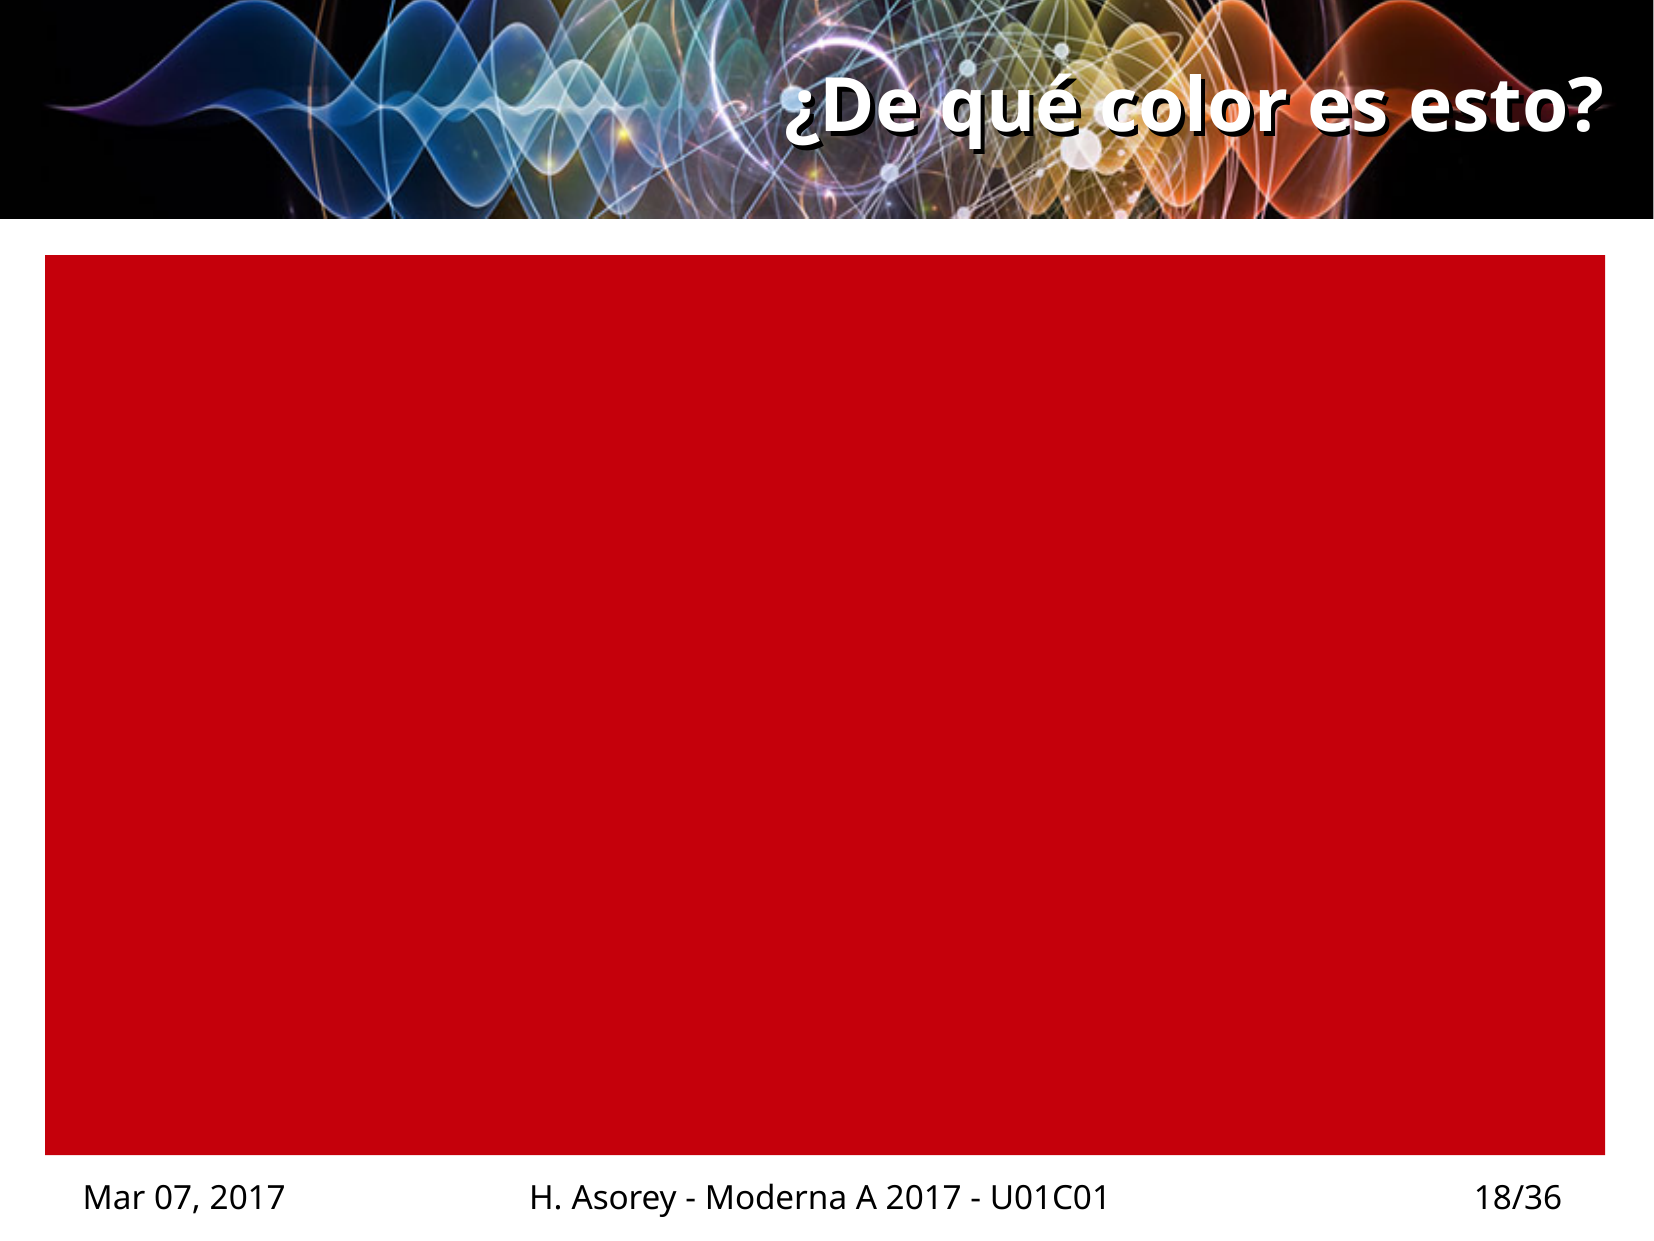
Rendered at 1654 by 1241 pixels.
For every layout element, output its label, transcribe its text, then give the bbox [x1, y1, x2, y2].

text_box [45, 255, 1606, 1156]
title ¿De qué color es esto? [45, 15, 1606, 191]
picture [0, 0, 1654, 219]
